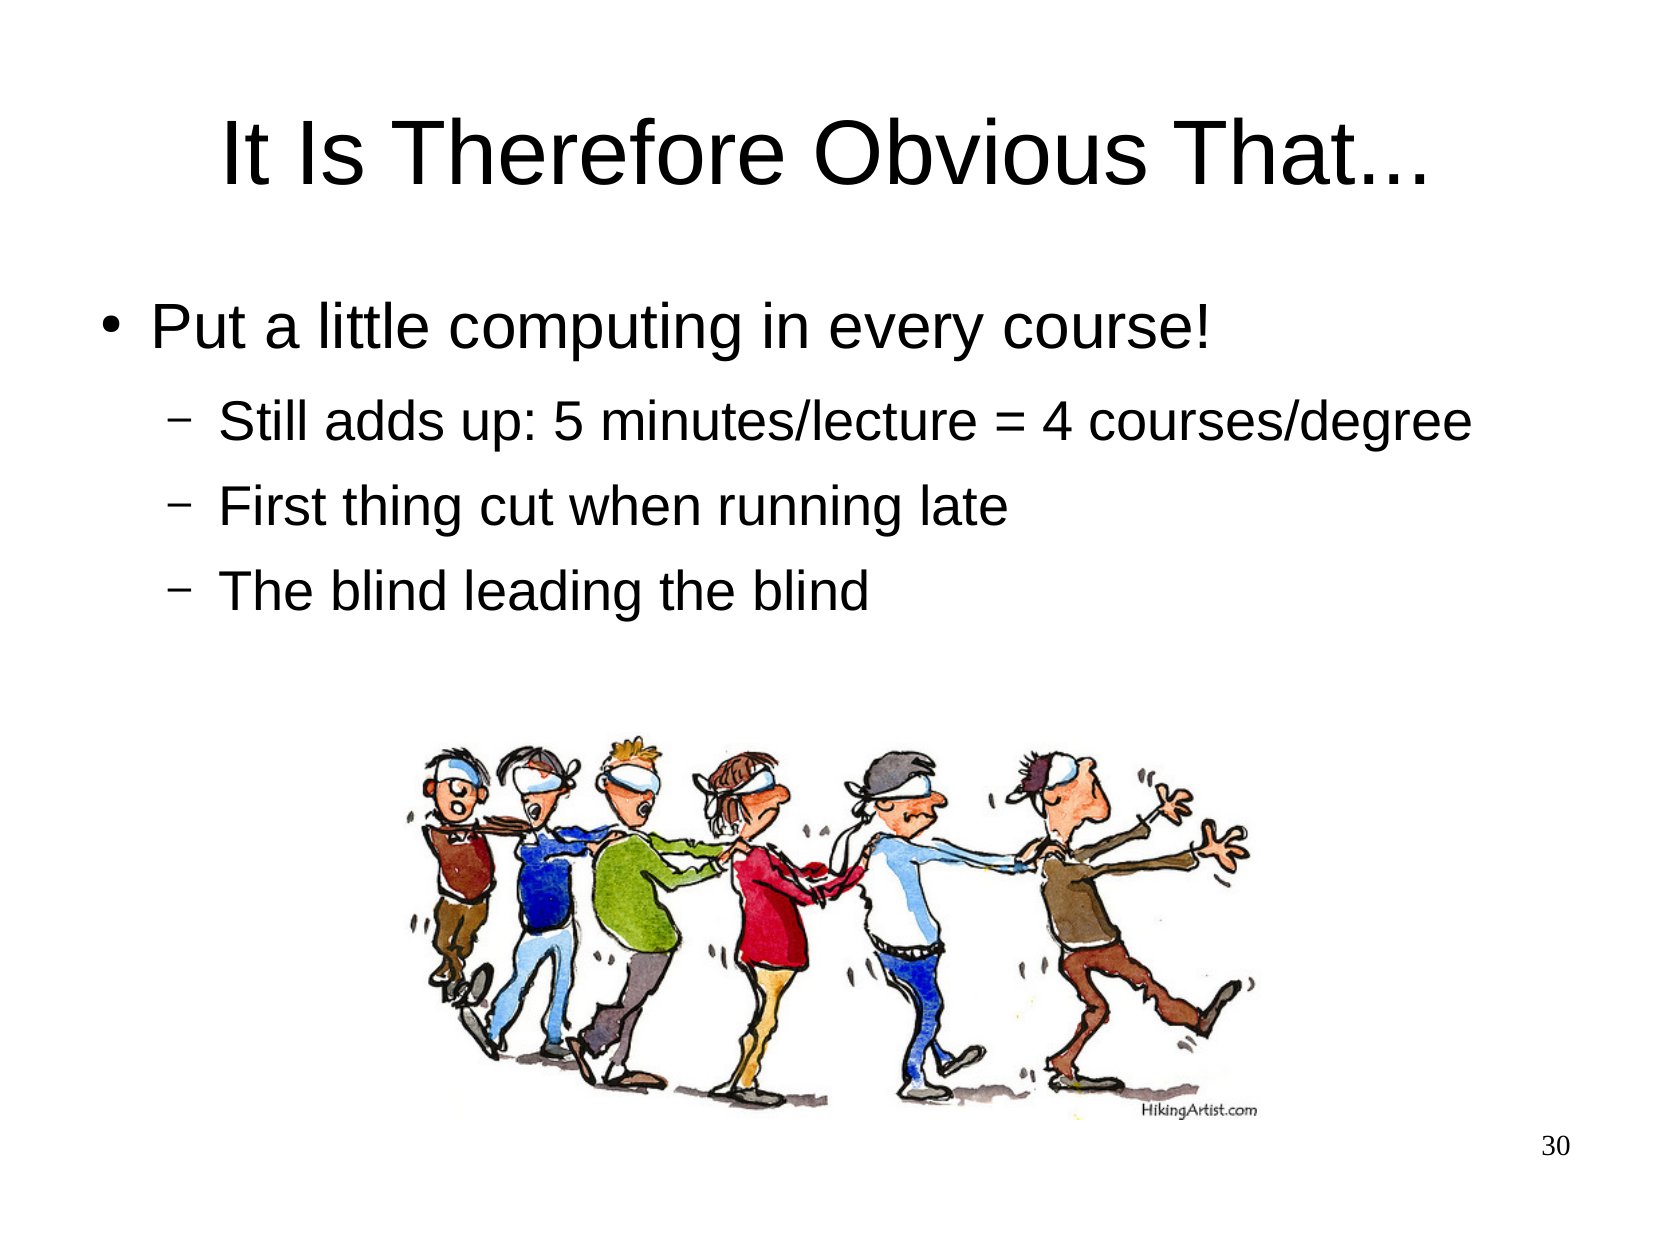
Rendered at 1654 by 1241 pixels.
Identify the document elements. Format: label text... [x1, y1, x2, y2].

picture [403, 732, 1261, 1120]
title It Is Therefore Obvious That... [82, 49, 1571, 257]
list Put a little computing in every course! Still adds up: 5 minutes/lecture = 4 courses/degree First thing cut when running late The blind leading the blind [82, 290, 1538, 674]
